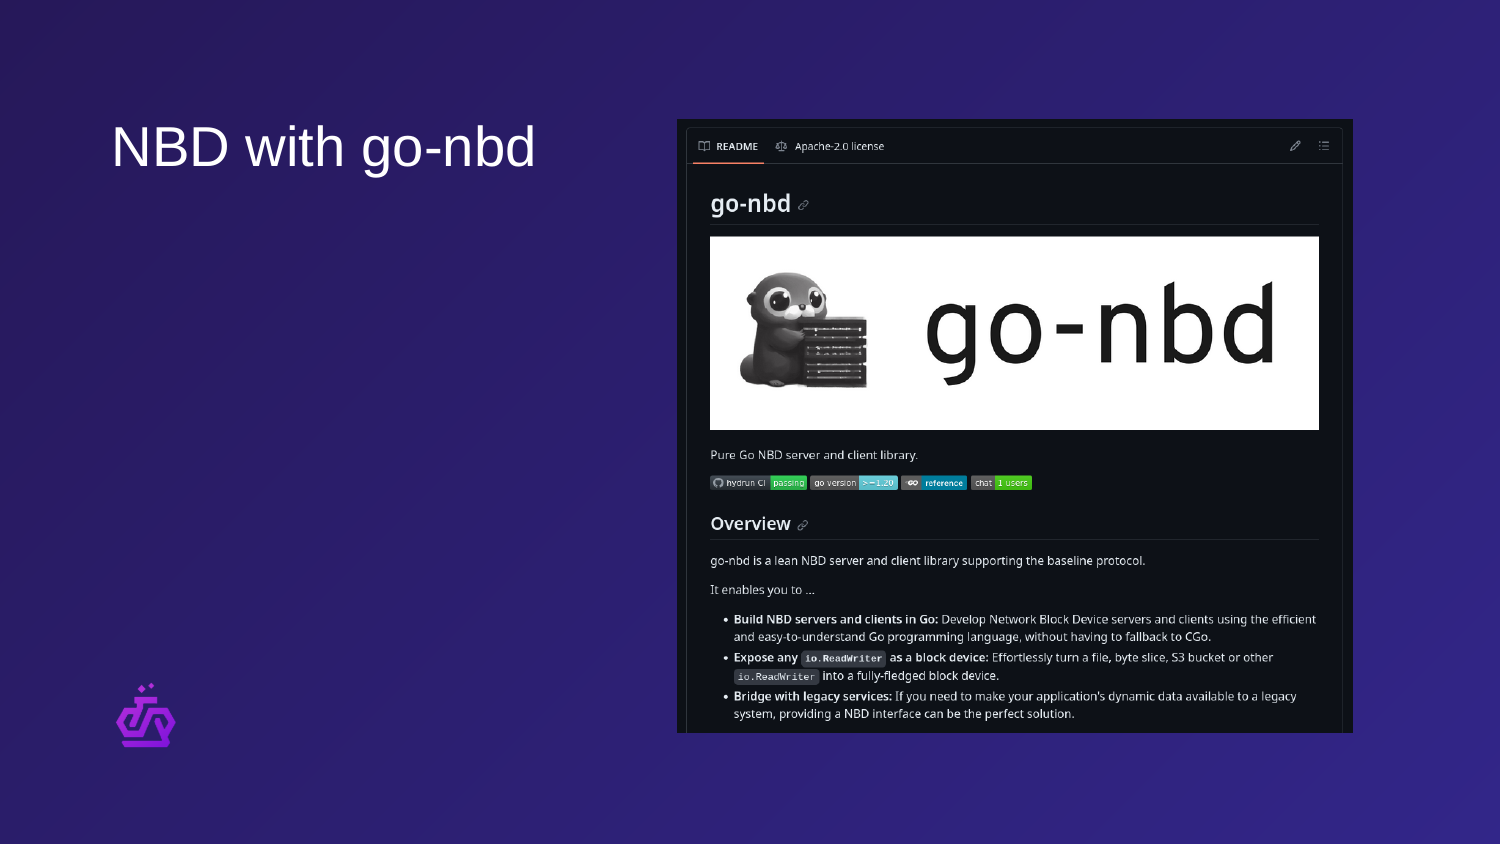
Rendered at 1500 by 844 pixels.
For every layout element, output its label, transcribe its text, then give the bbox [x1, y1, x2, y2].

picture [677, 119, 1353, 733]
text_box NBD with go-nbd [96, 77, 1419, 210]
picture [96, 661, 188, 773]
